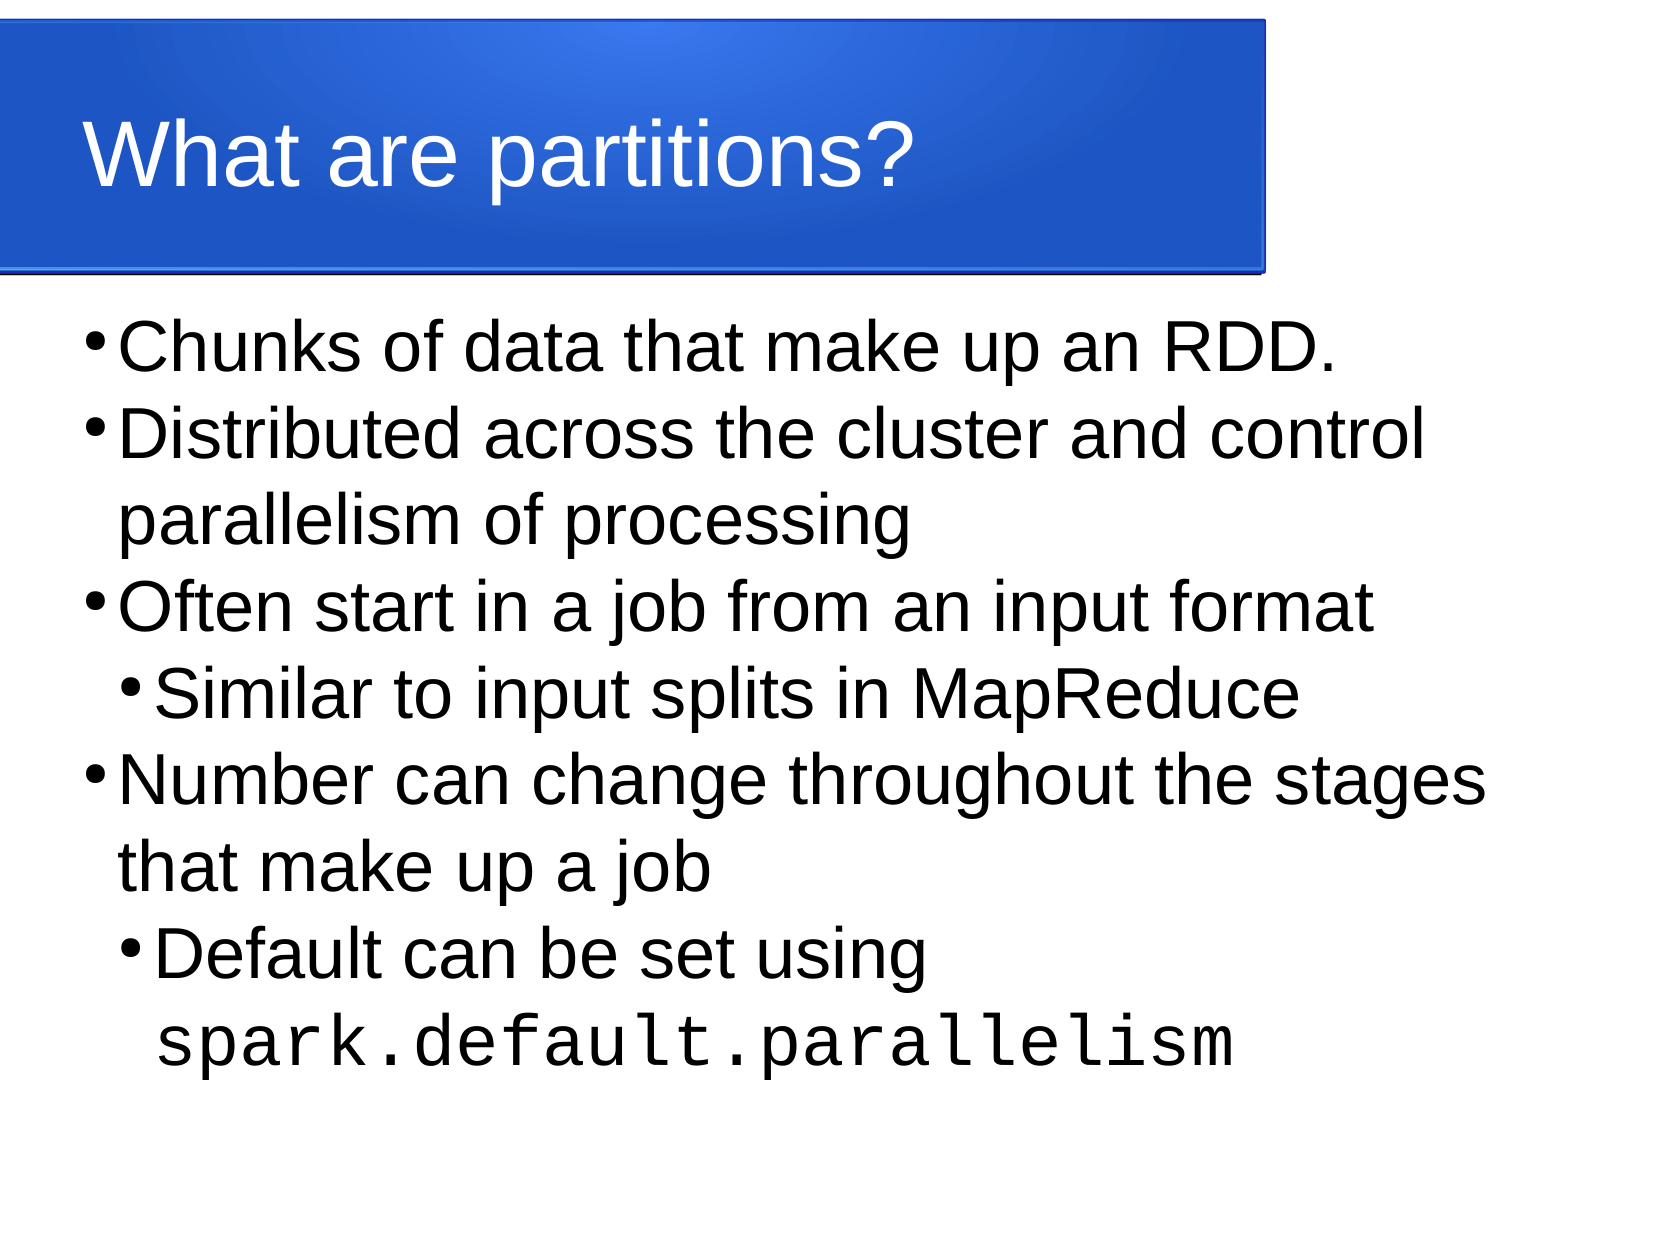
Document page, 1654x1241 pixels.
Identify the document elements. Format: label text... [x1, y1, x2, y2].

text_box What are partitions? [82, 47, 1234, 252]
text_box Chunks of data that make up an RDD. Distributed across the cluster and control parallelism of processing Often start in a job from an input format Similar to input splits in MapReduce Number can change throughout the stages that make up a job Default can be set using spark.default.parallelism [82, 299, 1571, 1019]
picture [0, 17, 1269, 282]
